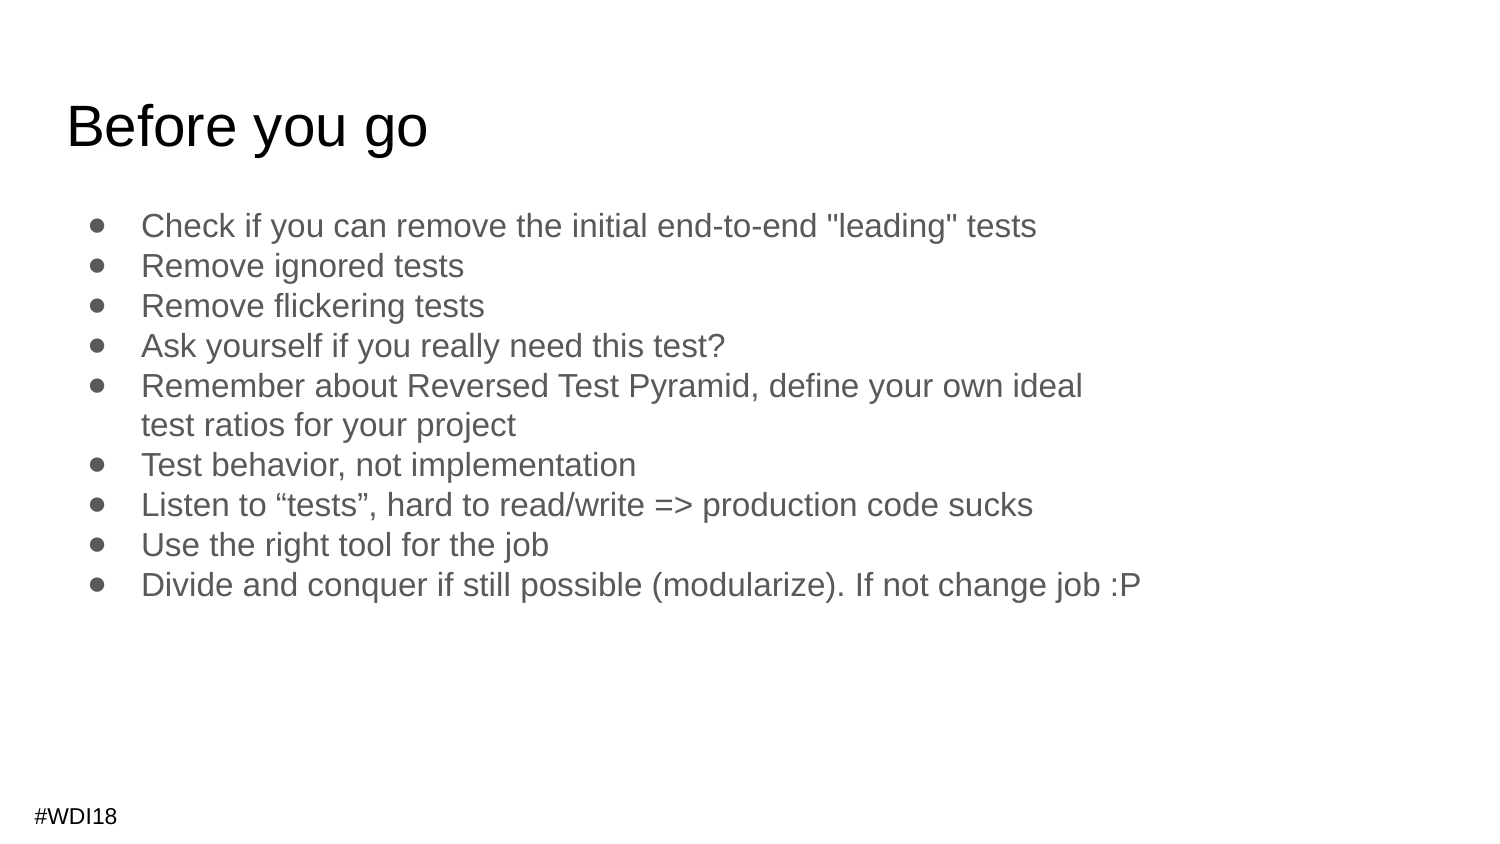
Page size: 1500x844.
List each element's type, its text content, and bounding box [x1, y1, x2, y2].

text_box #WDI18 [0, 786, 247, 844]
list Check if you can remove the initial end-to-end "leading" tests Remove ignored tests Remove flickering tests Ask yourself if you really need this test? Remember about Reversed Test Pyramid, define your own ideal test ratios for your project Test behavior, not implementation Listen to “tests”, hard to read/write => production code sucks Use the right tool for the job Divide and conquer if still possible (modularize). If not change job :P [51, 189, 1449, 660]
title Before you go [51, 72, 1449, 167]
